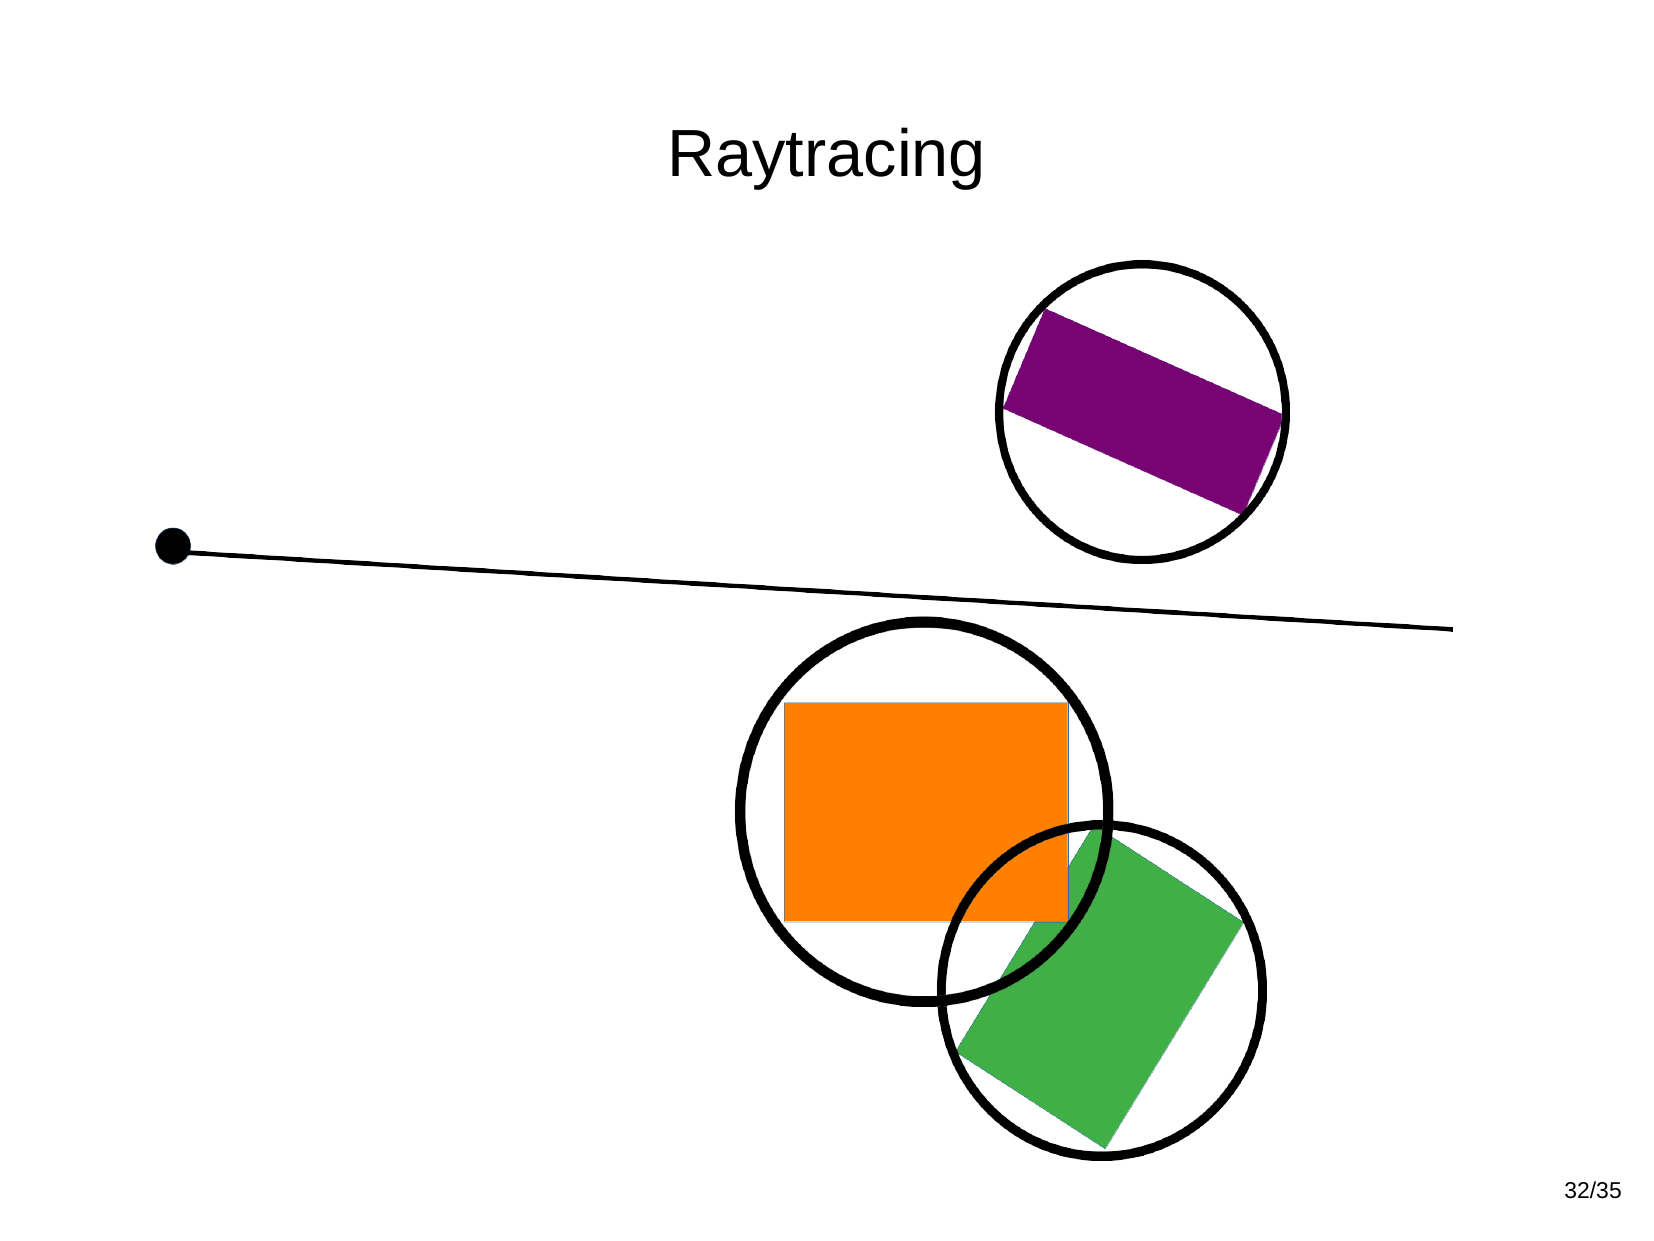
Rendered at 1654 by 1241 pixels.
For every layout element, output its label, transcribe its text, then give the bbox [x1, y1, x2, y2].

title Raytracing [82, 16, 1571, 290]
picture [143, 247, 1453, 1173]
text_box 32/35 [1549, 1170, 1637, 1211]
